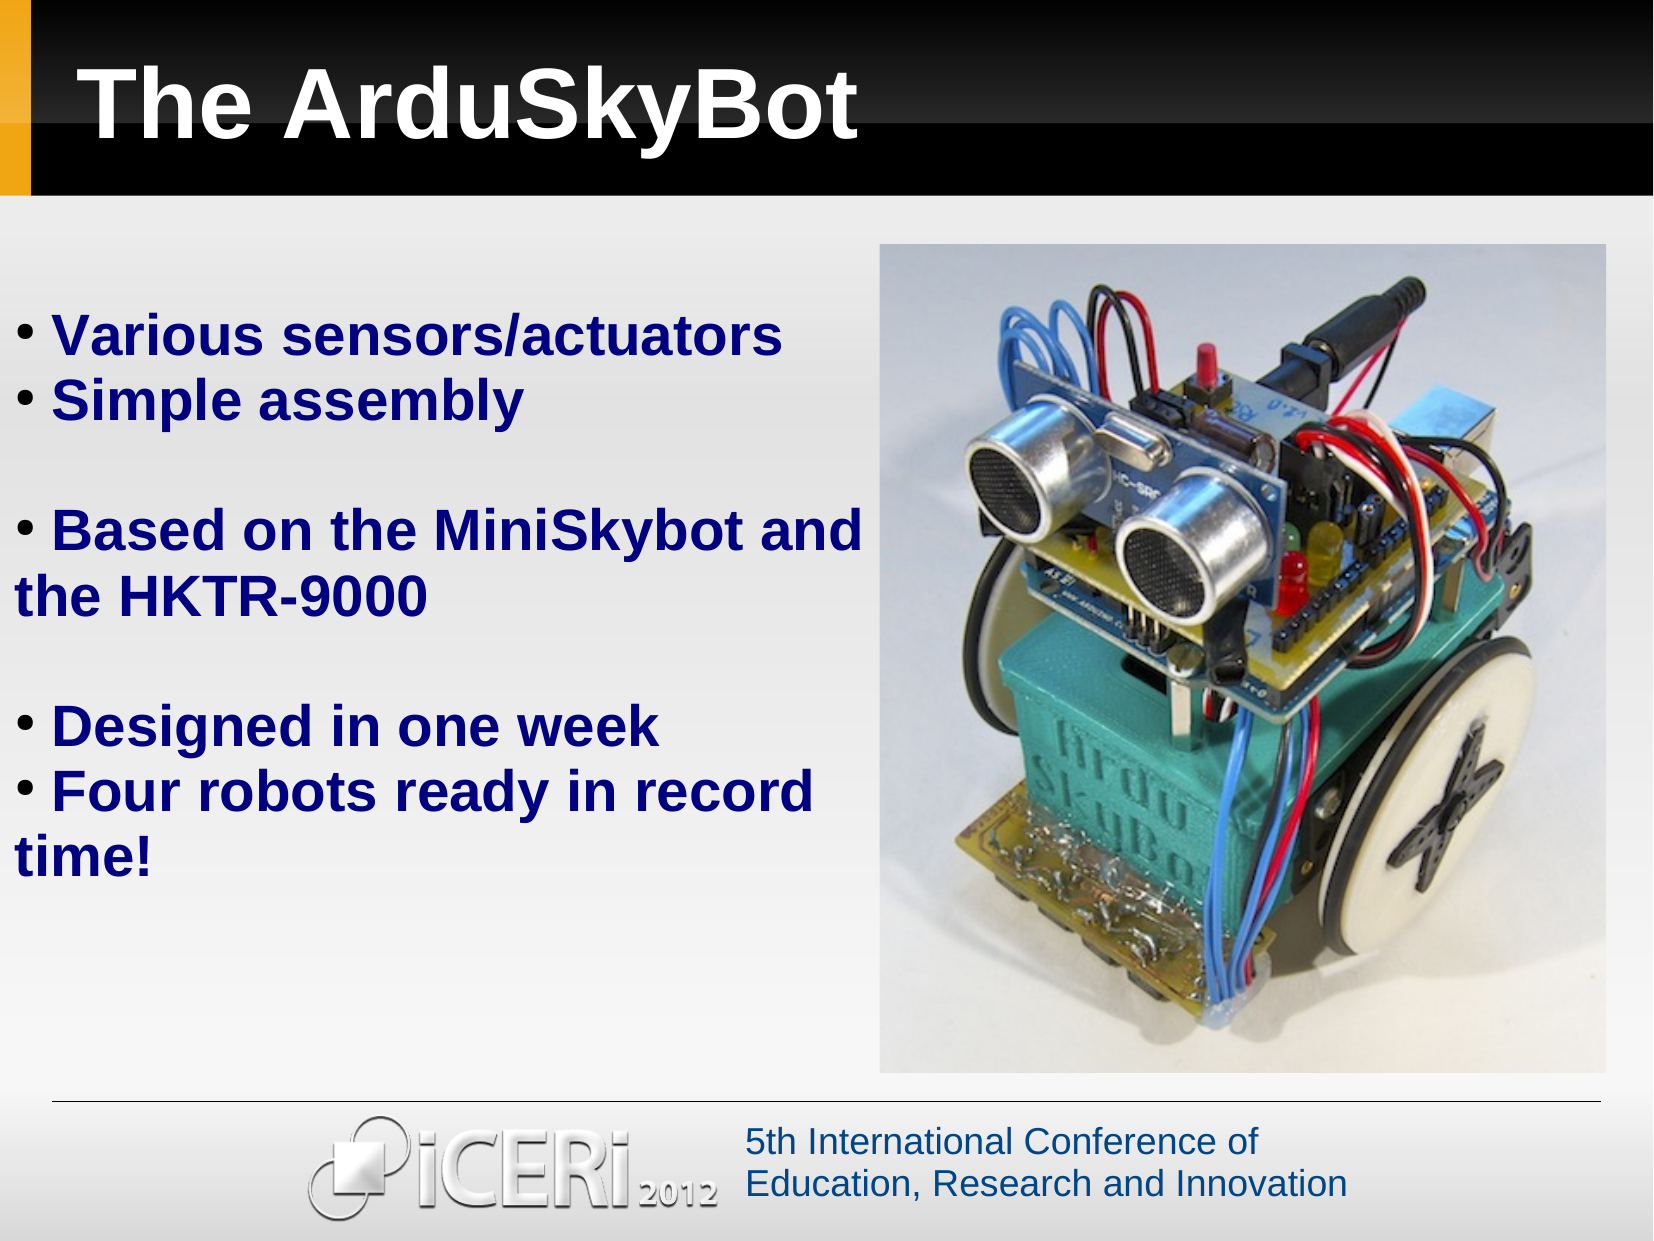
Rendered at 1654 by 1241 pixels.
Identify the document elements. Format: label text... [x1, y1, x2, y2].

text_box 5th International Conference of Education, Research and Innovation [730, 1109, 1653, 1241]
picture [0, 0, 1654, 1241]
title The ArduSkyBot [76, 0, 1565, 208]
text_box Various sensors/actuators Simple assembly Based on the MiniSkybot and the HKTR-9000 Designed in one week Four robots ready in record time! [0, 289, 879, 655]
